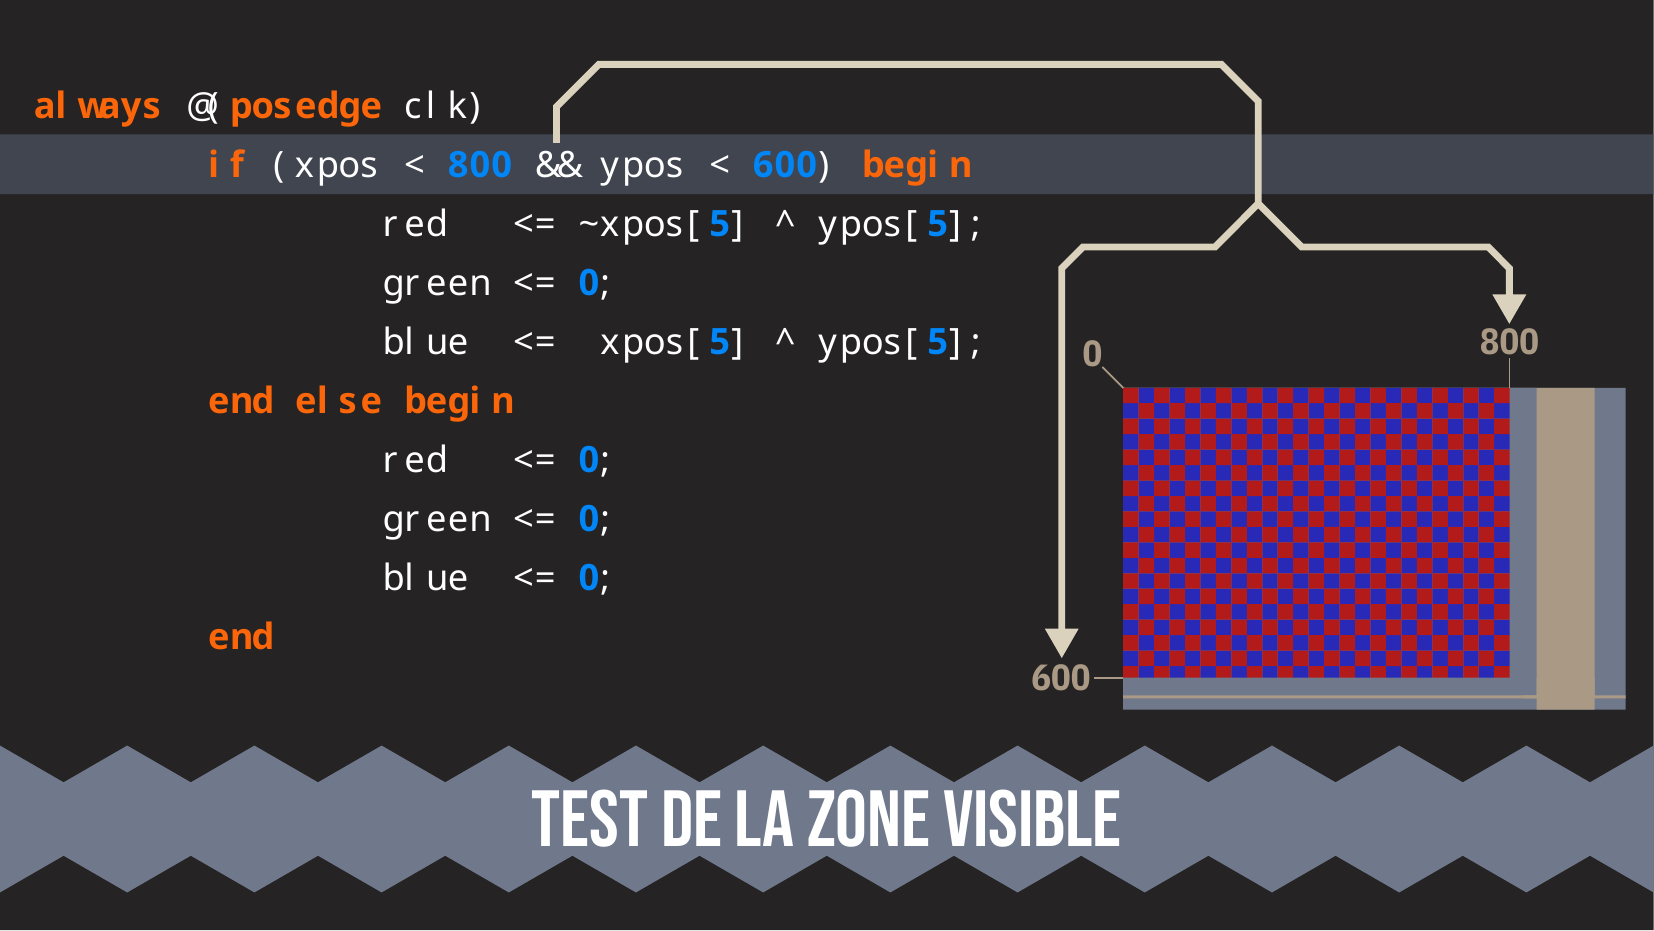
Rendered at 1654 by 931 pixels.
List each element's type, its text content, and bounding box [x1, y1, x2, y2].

picture [0, 0, 1654, 741]
title Test de la zone visible [54, 768, 1600, 877]
